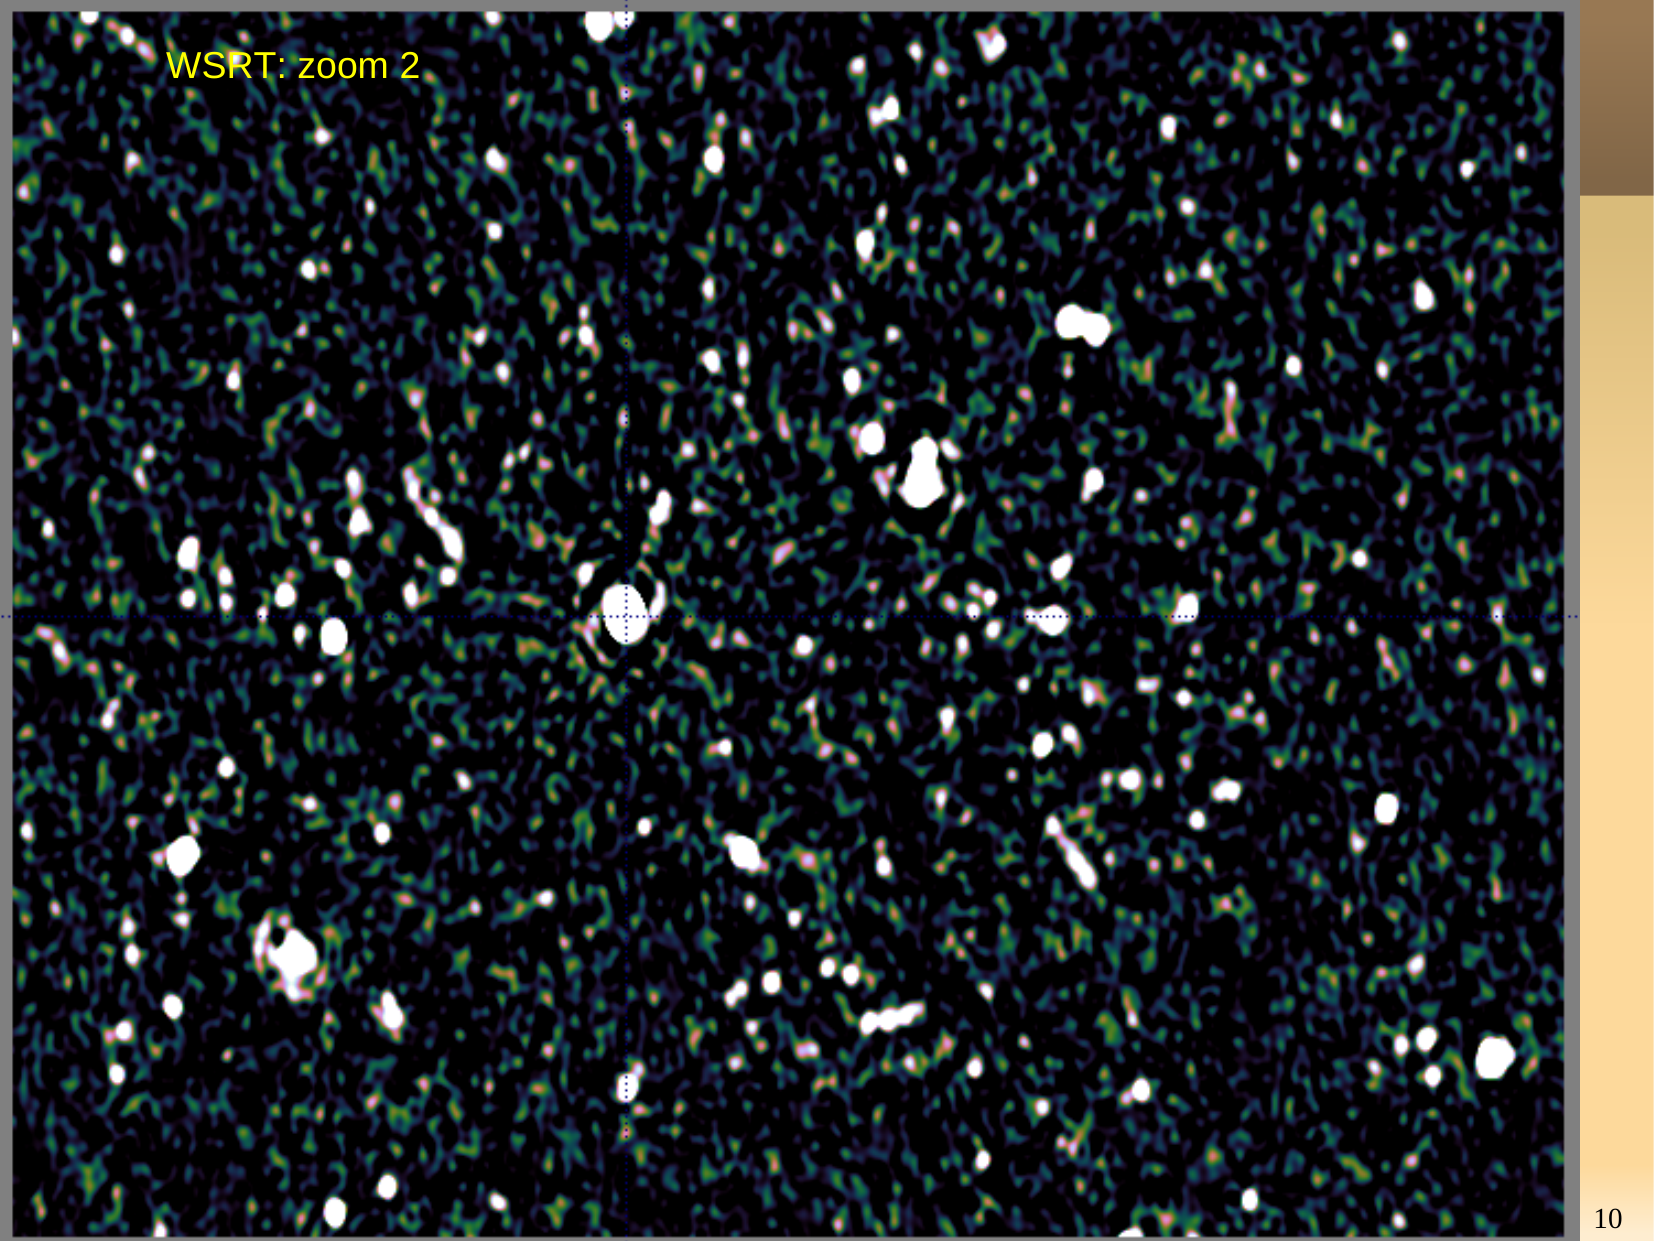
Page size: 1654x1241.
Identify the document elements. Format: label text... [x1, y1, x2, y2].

picture [0, 0, 1654, 1241]
text_box WSRT: zoom 2 [151, 36, 857, 94]
